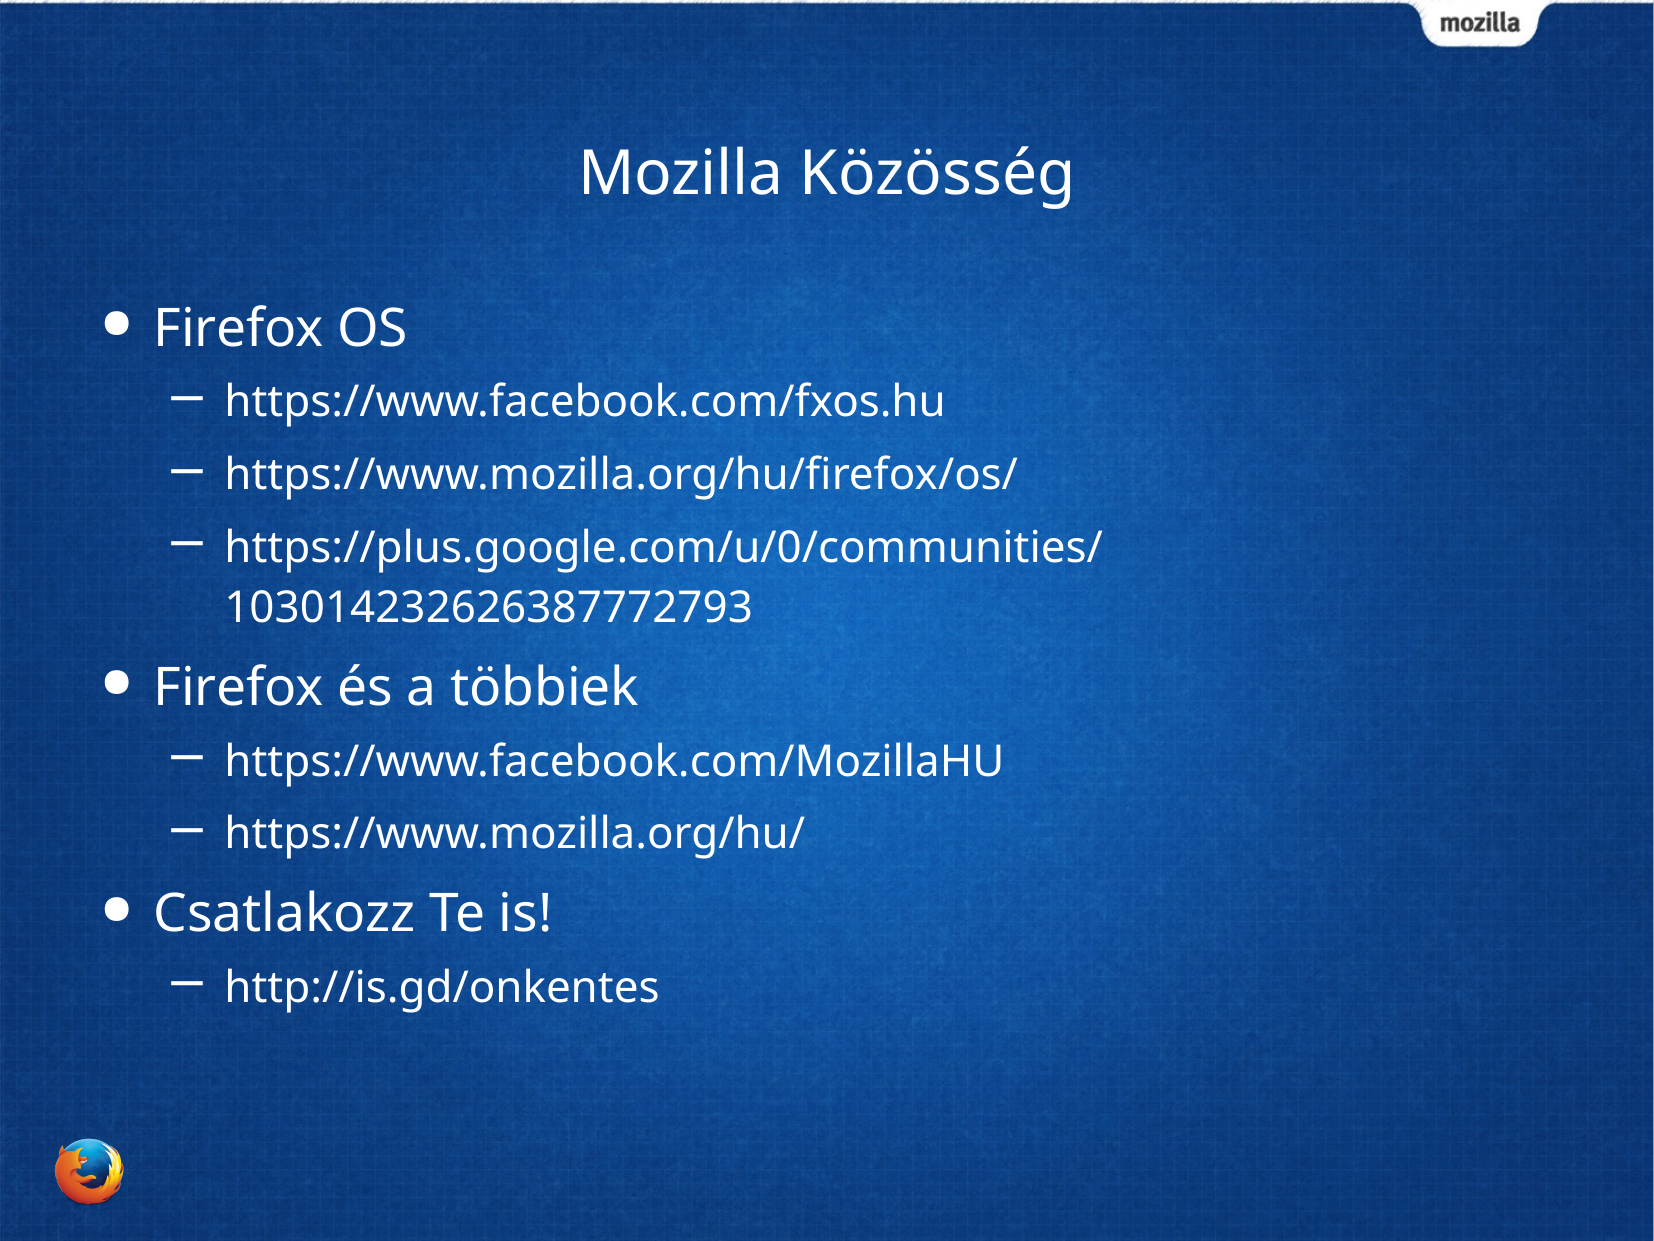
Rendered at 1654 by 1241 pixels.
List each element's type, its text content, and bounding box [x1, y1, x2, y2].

picture [0, 0, 1654, 1241]
list Firefox OS https://www.facebook.com/fxos.hu https://www.mozilla.org/hu/firefox/os/ https://plus.google.com/u/0/communities/103014232626387772793 Firefox és a többiek https://www.facebook.com/MozillaHU https://www.mozilla.org/hu/ Csatlakozz Te is! http://is.gd/onkentes [82, 289, 1571, 1108]
title Mozilla Közösség [82, 49, 1571, 257]
